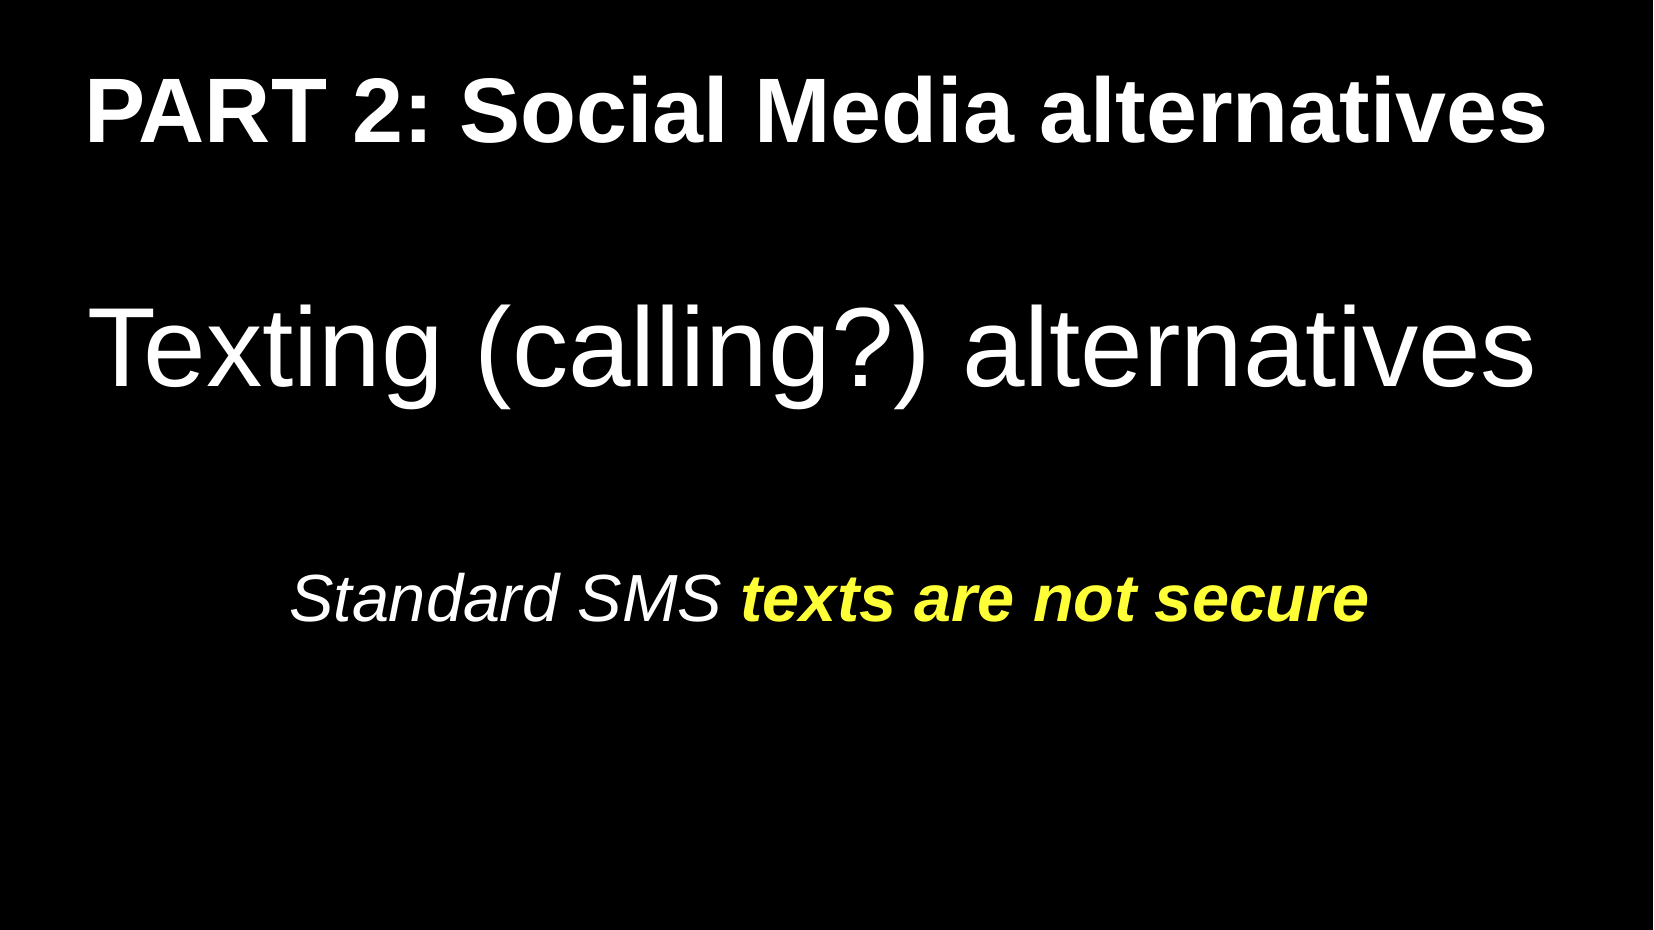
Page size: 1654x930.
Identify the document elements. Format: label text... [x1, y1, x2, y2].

list Texting (calling?) alternatives [87, 285, 1573, 447]
list Standard SMS texts are not secure [87, 462, 1573, 852]
title PART 2: Social Media alternatives [84, 56, 1561, 166]
